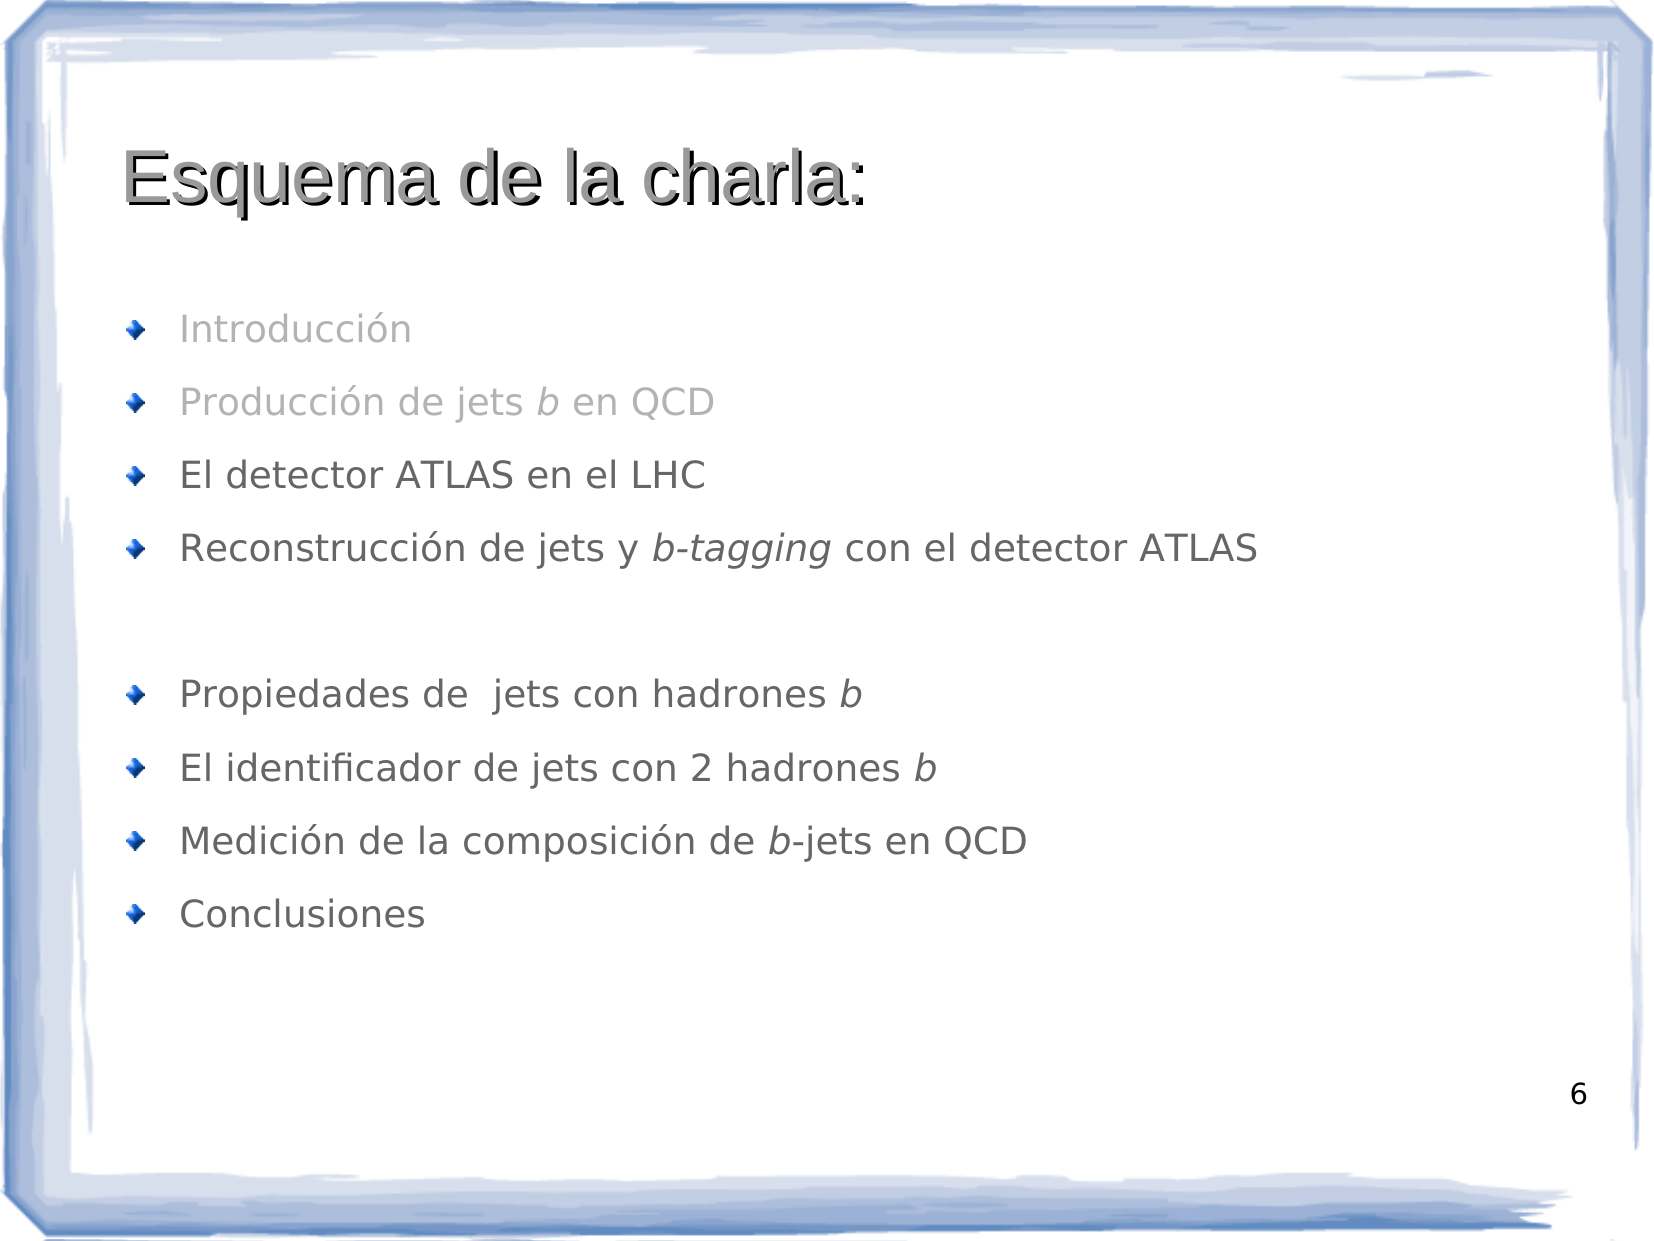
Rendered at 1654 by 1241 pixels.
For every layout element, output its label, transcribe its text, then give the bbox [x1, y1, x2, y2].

picture [0, 0, 1654, 1241]
title Esquema de la charla: [120, 96, 1133, 236]
list Introducción Producción de jets b en QCD El detector ATLAS en el LHC Reconstrucción de jets y b-tagging con el detector ATLAS Propiedades de jets con hadrones b El identificador de jets con 2 hadrones b Medición de la composición de b-jets en QCD Conclusiones [108, 236, 1587, 1013]
